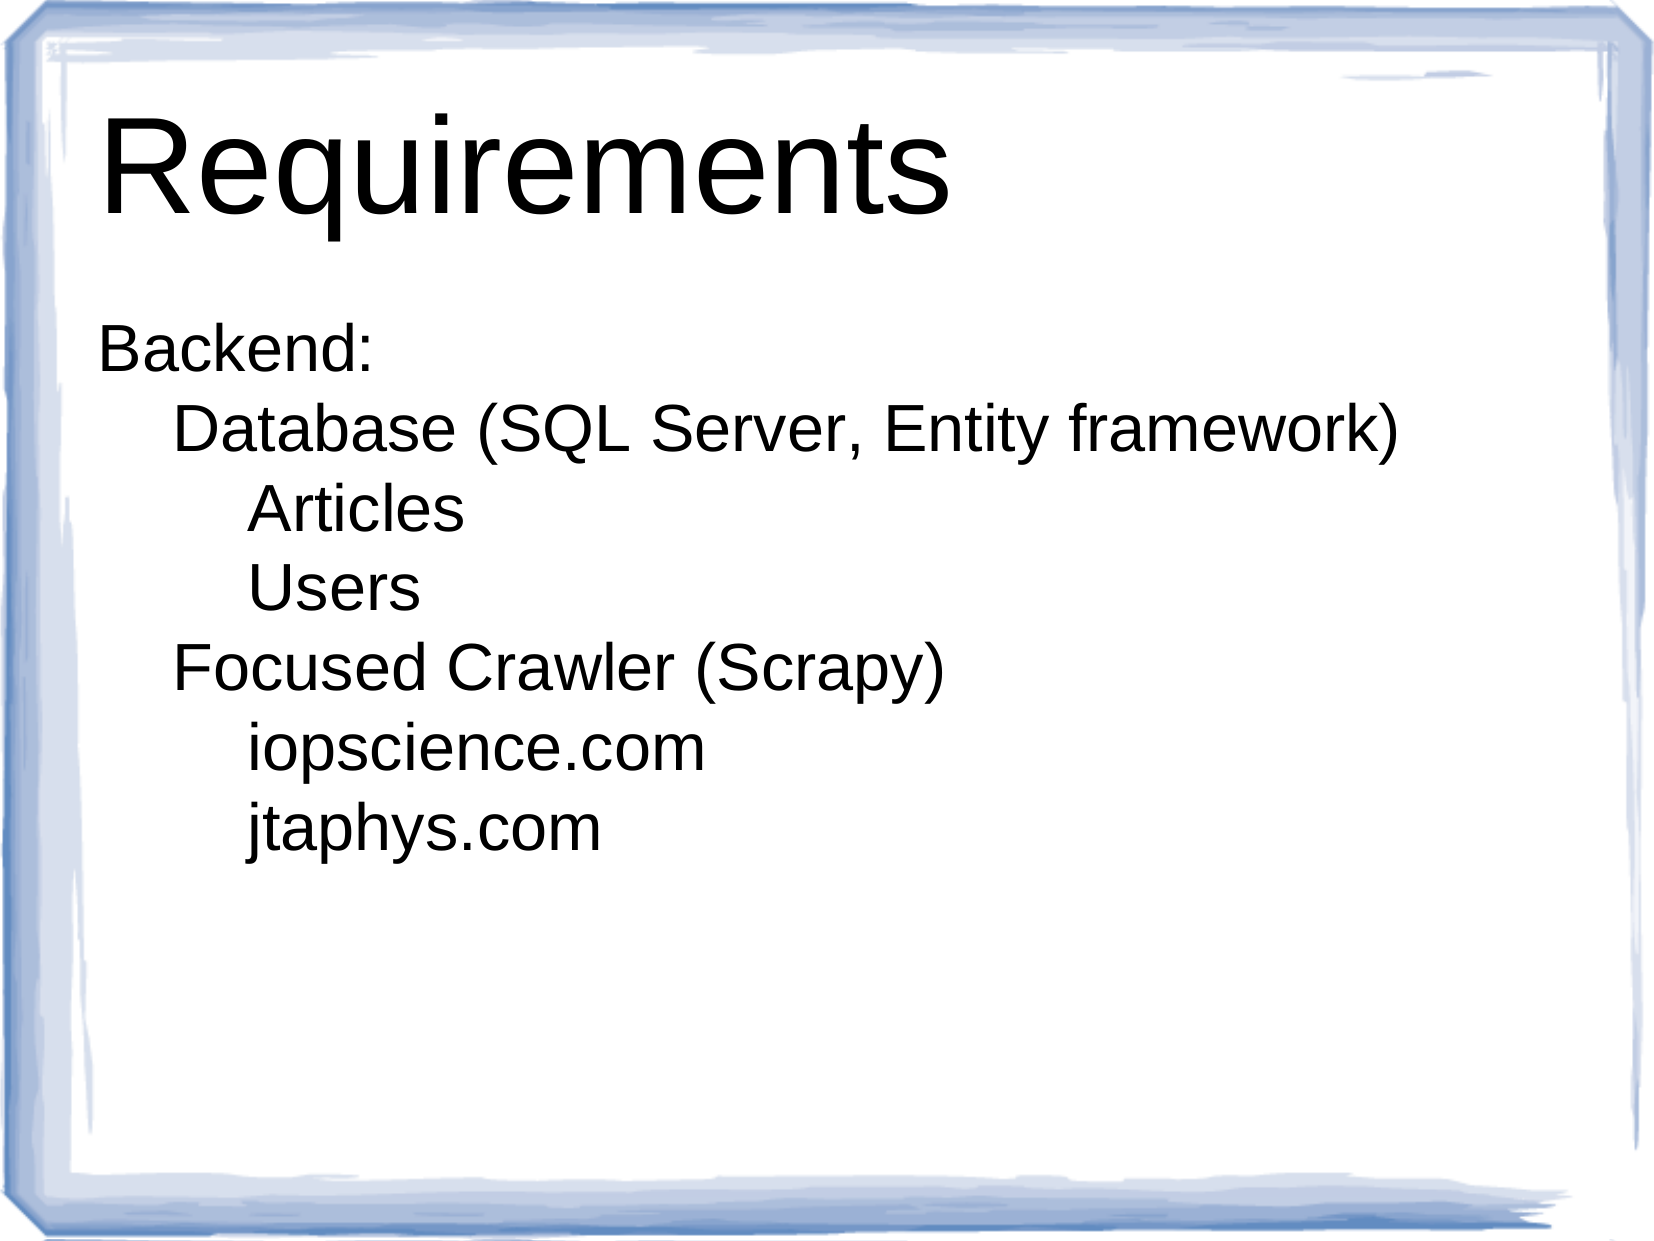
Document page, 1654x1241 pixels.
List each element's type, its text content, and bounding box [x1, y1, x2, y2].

picture [0, 0, 1654, 1241]
title Requirements [82, 49, 1571, 257]
list Backend: Database (SQL Server, Entity framework) Articles Users Focused Crawler (Scrapy) iopscience.com jtaphys.com [82, 289, 1571, 1188]
